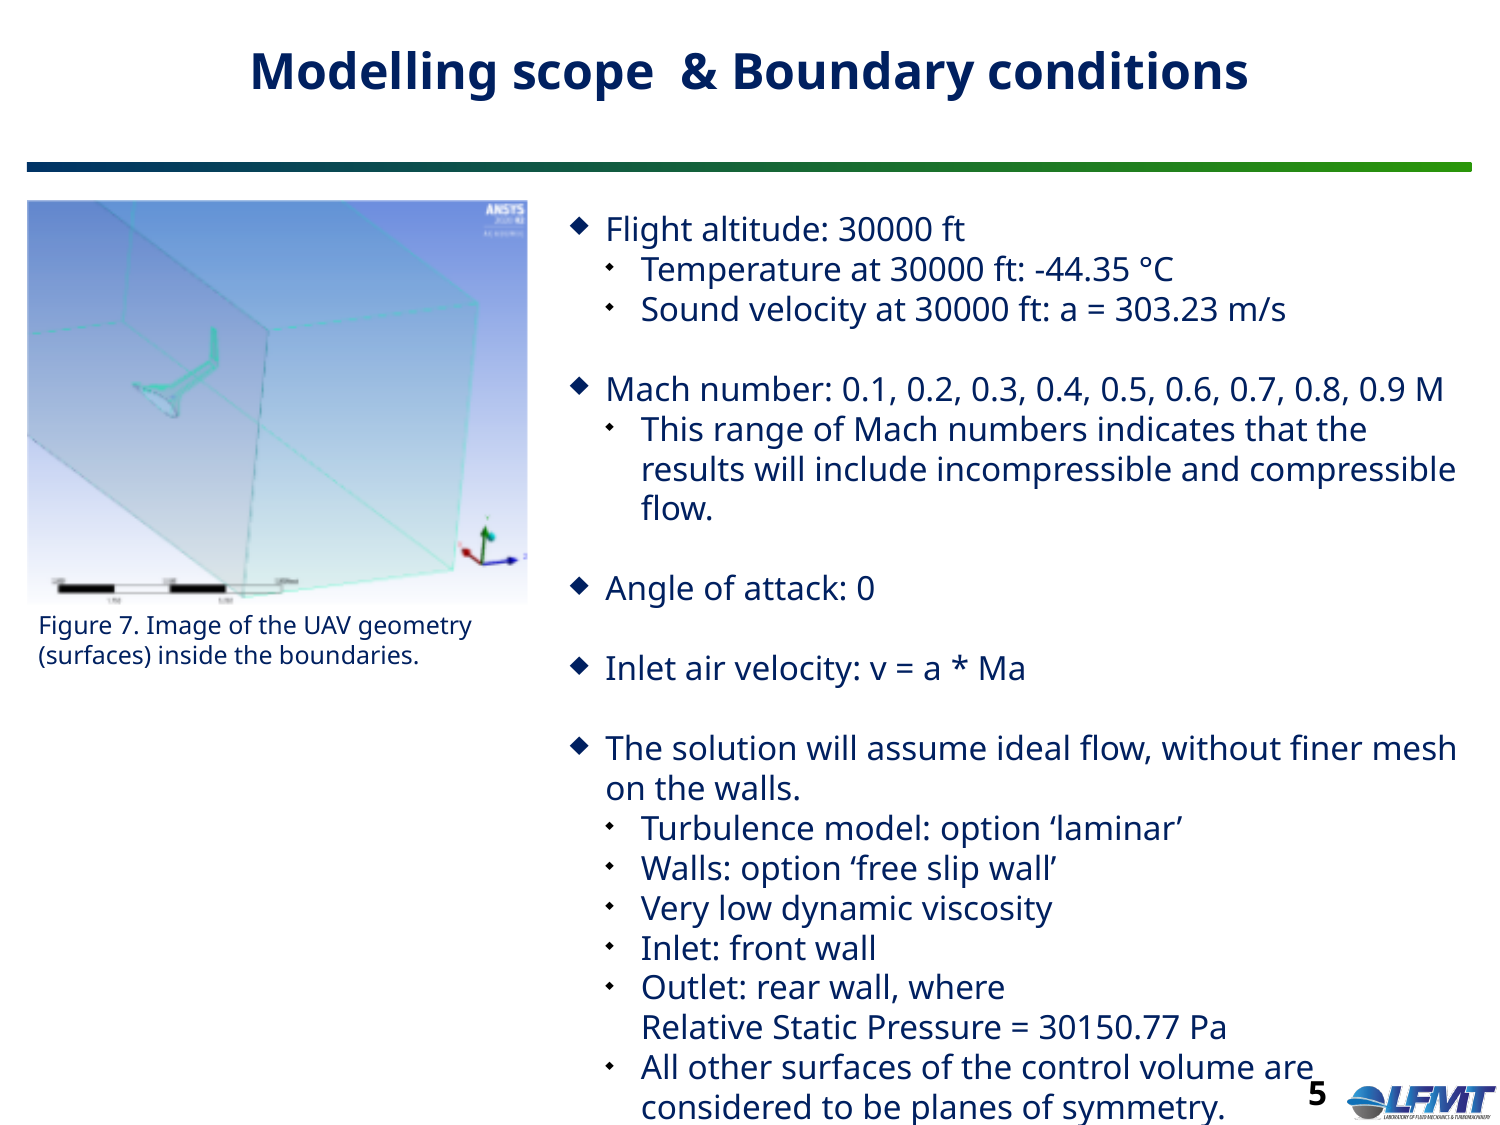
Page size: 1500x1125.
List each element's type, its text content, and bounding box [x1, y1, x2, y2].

text_box [1383, 1071, 1500, 1125]
picture [1347, 1080, 1497, 1125]
title Modelling scope & Boundary conditions [26, 41, 1474, 157]
text_box Flight altitude: 30000 ft Temperature at 30000 ft: -44.35 °C Sound velocity at 30000 ft: a = 303.23 m/s Mach number: 0.1, 0.2, 0.3, 0.4, 0.5, 0.6, 0.7, 0.8, 0.9 M This range of Mach numbers indicates that the results will include incompressible and compressible flow. Angle of attack: 0 Inlet air velocity: v = a * Ma The solution will assume ideal flow, without finer mesh on the walls. Turbulence model: option ‘laminar’ Walls: option ‘free slip wall’ Very low dynamic viscosity Inlet: front wall Outlet: rear wall, where Relative Static Pressure = 30150.77 Pa All other surfaces of the control volume are considered to be planes of symmetry. [555, 200, 1477, 1125]
picture [27, 200, 532, 602]
text_box Figure 7. Image of the UAV geometry (surfaces) inside the boundaries. [0, 602, 567, 723]
